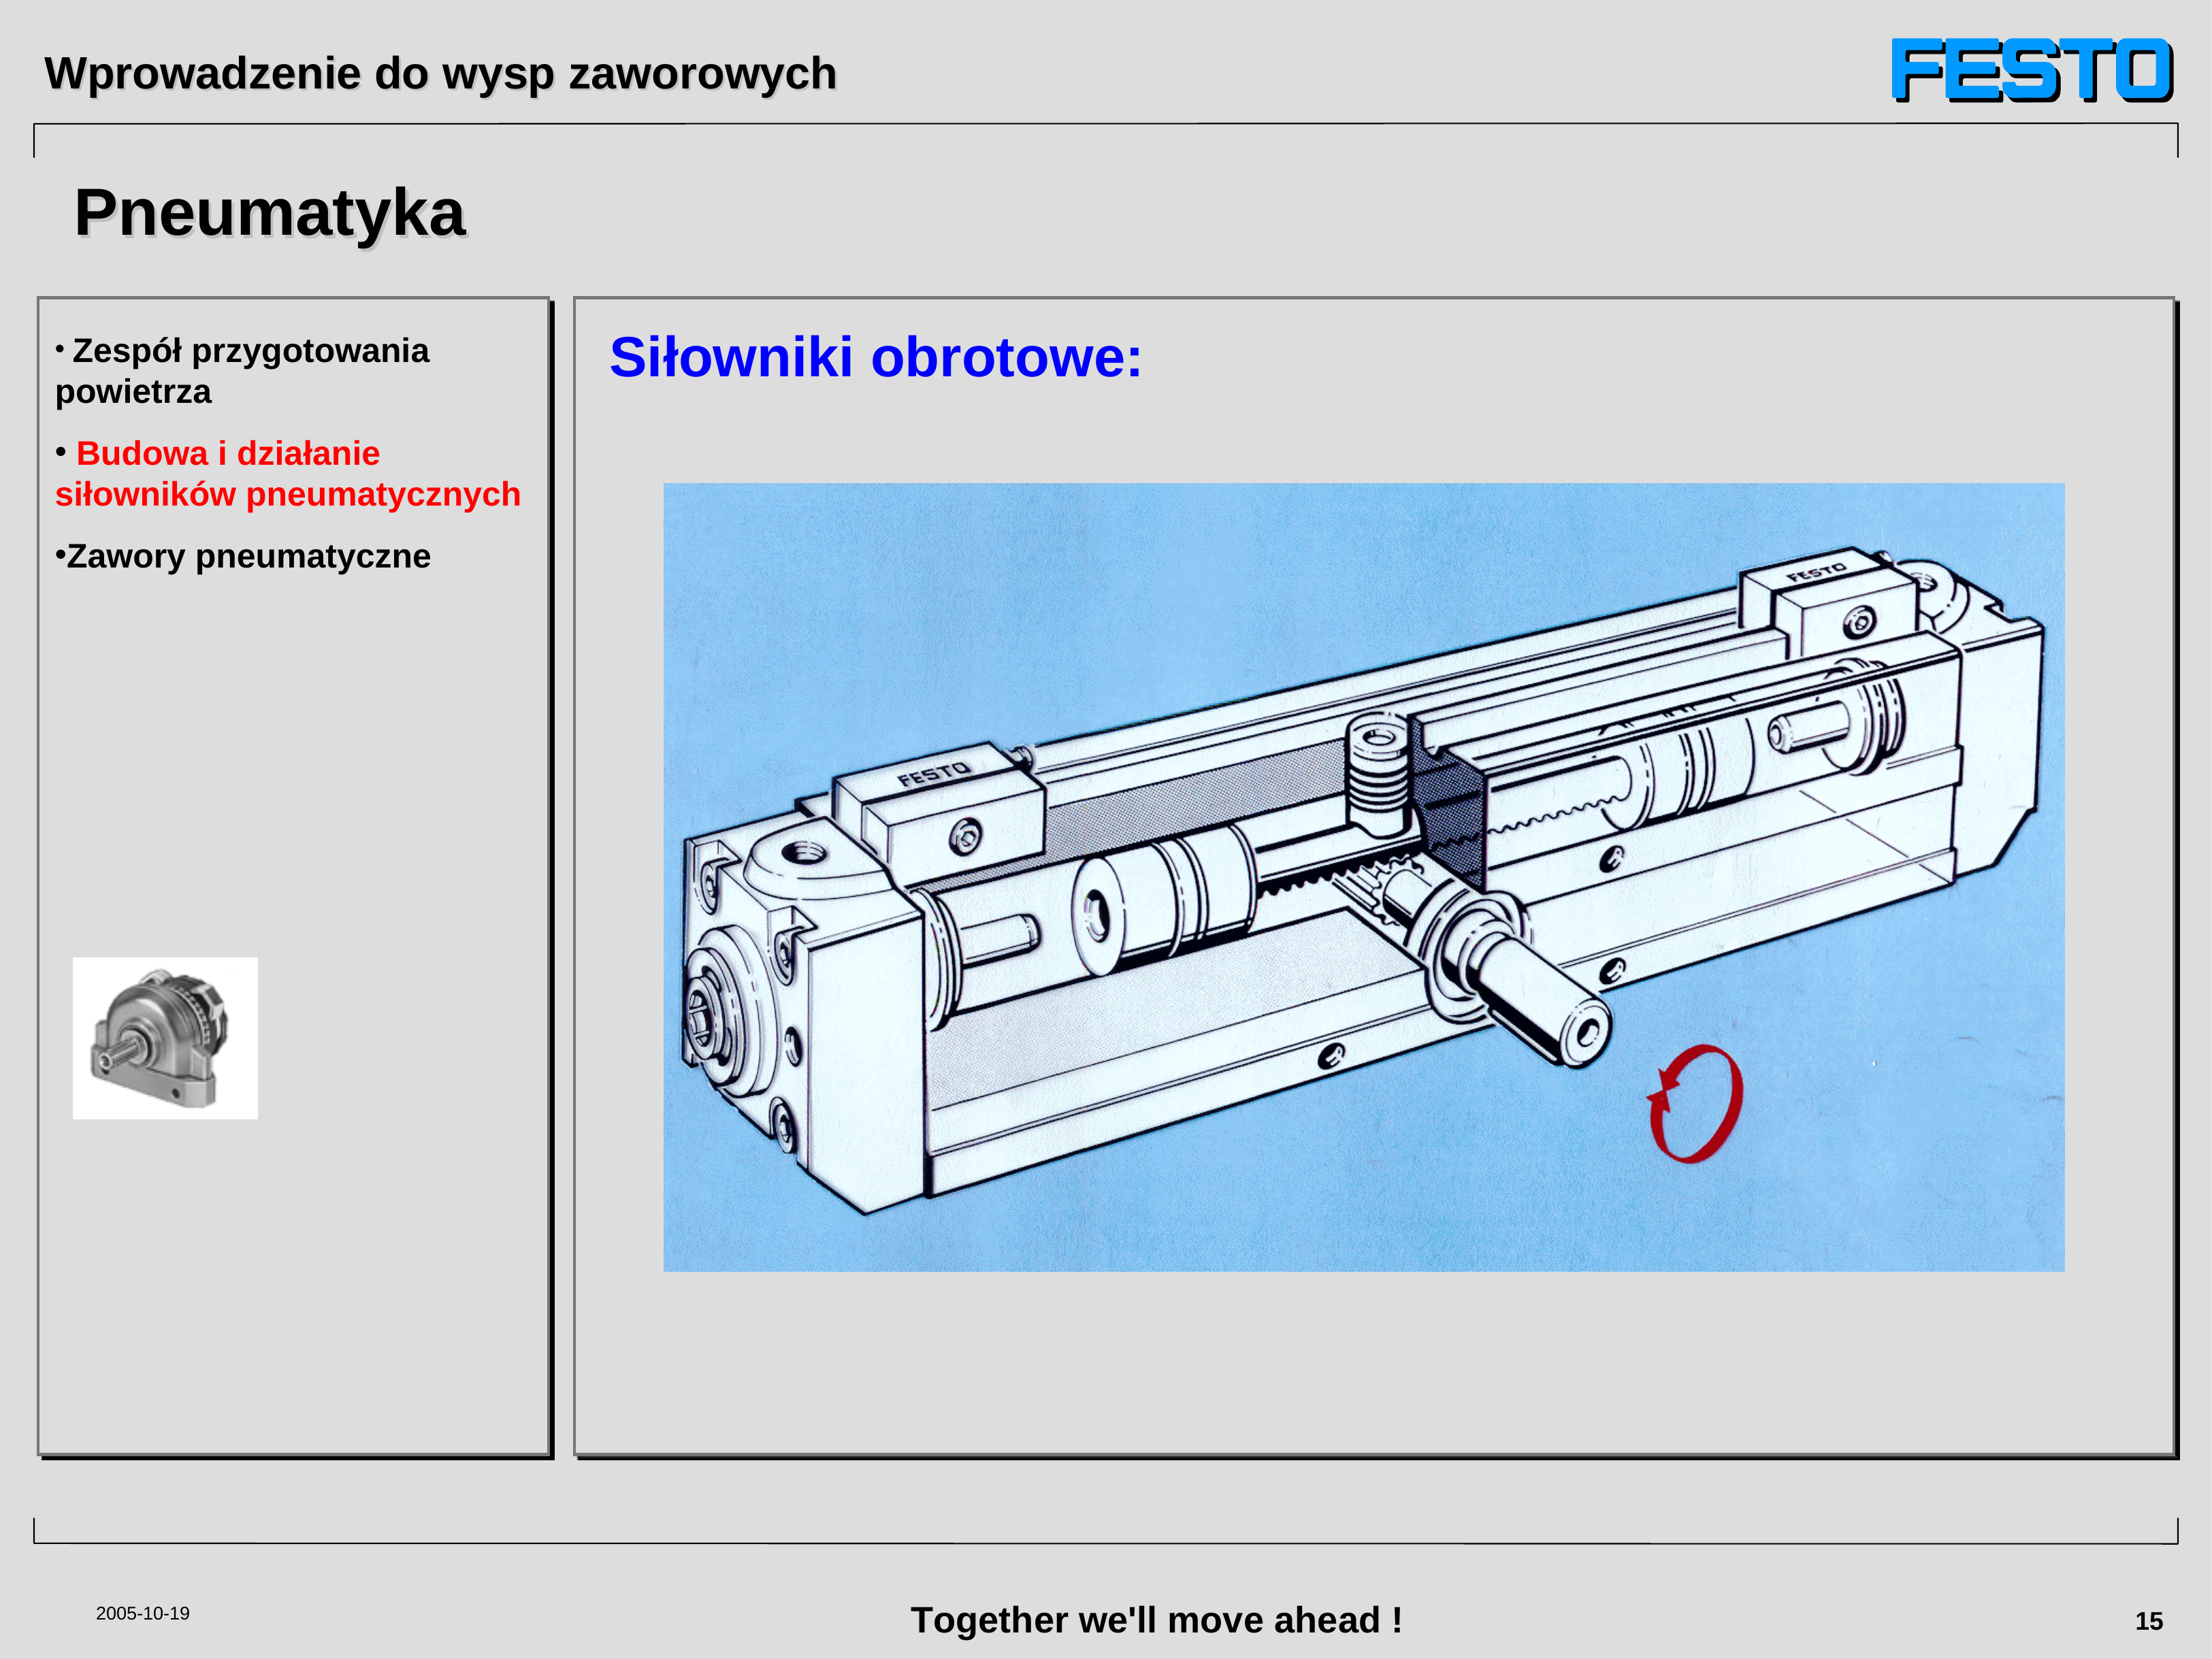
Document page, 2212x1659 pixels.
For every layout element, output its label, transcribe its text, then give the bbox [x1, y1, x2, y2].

title Pneumatyka [51, 142, 1895, 260]
text_box Together we'll move ahead ! [807, 1592, 1508, 1644]
text_box Zespół przygotowania powietrza Budowa i działanie siłowników pneumatycznych Zawory pneumatyczne [44, 323, 536, 704]
picture [664, 483, 2065, 1272]
picture [73, 957, 258, 1119]
text_box Siłowniki obrotowe: [599, 314, 1681, 394]
text_box <number> [2057, 1592, 2186, 1648]
text_box 2005-10-19 [74, 1592, 387, 1633]
